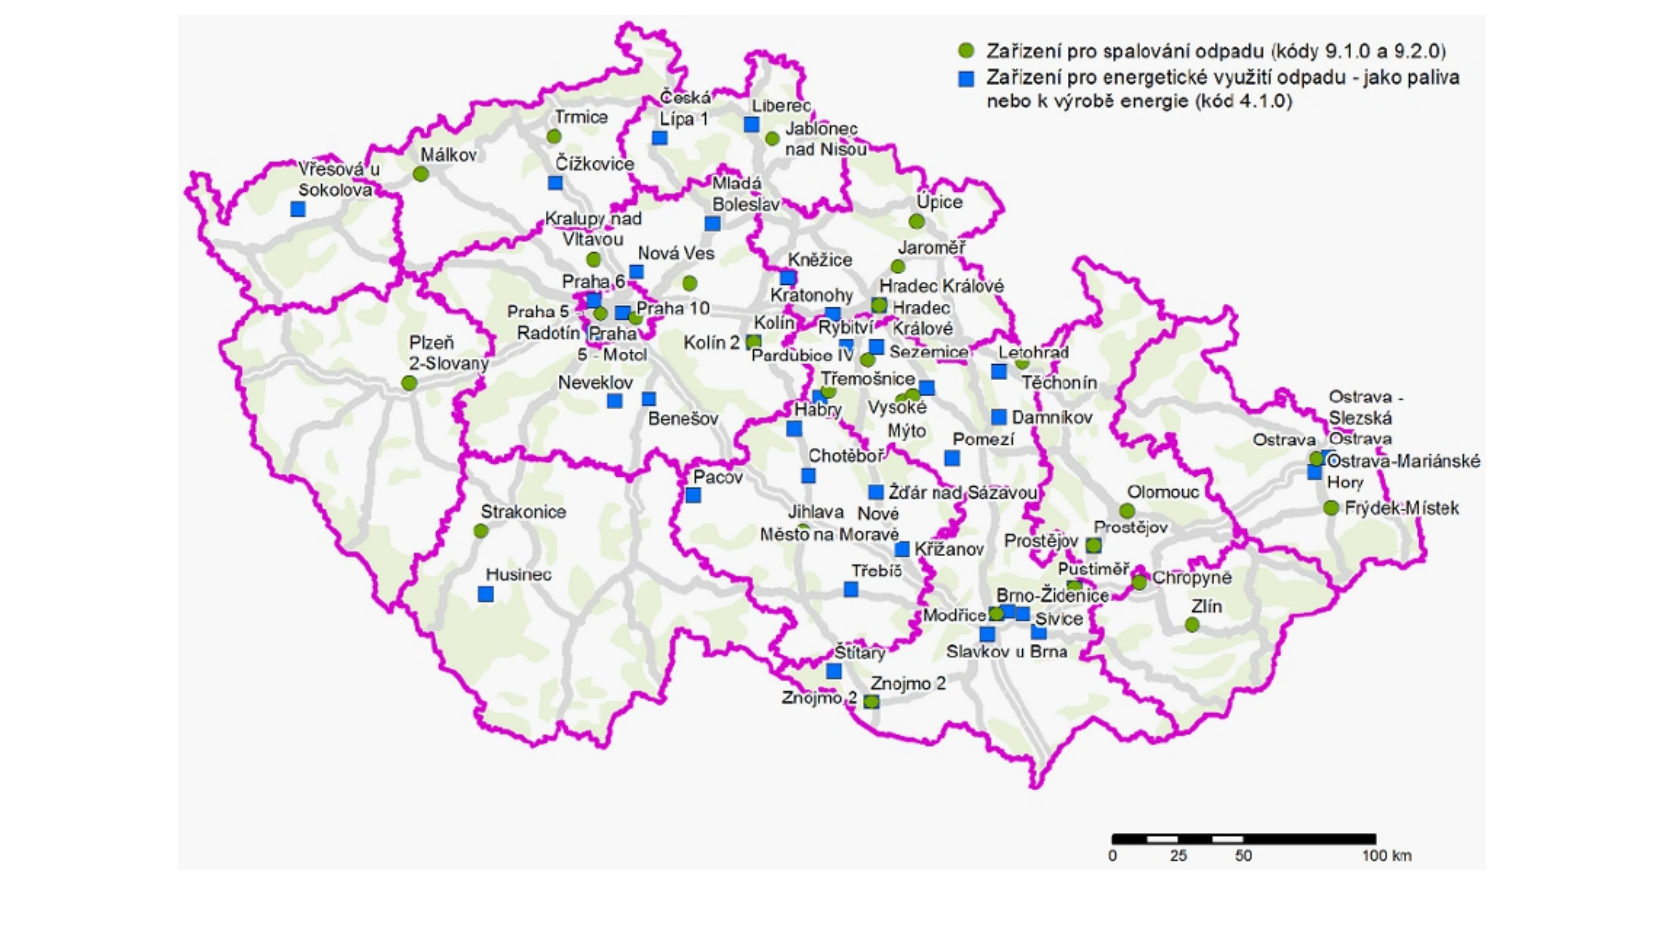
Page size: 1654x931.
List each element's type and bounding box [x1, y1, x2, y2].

picture [177, 15, 1486, 871]
